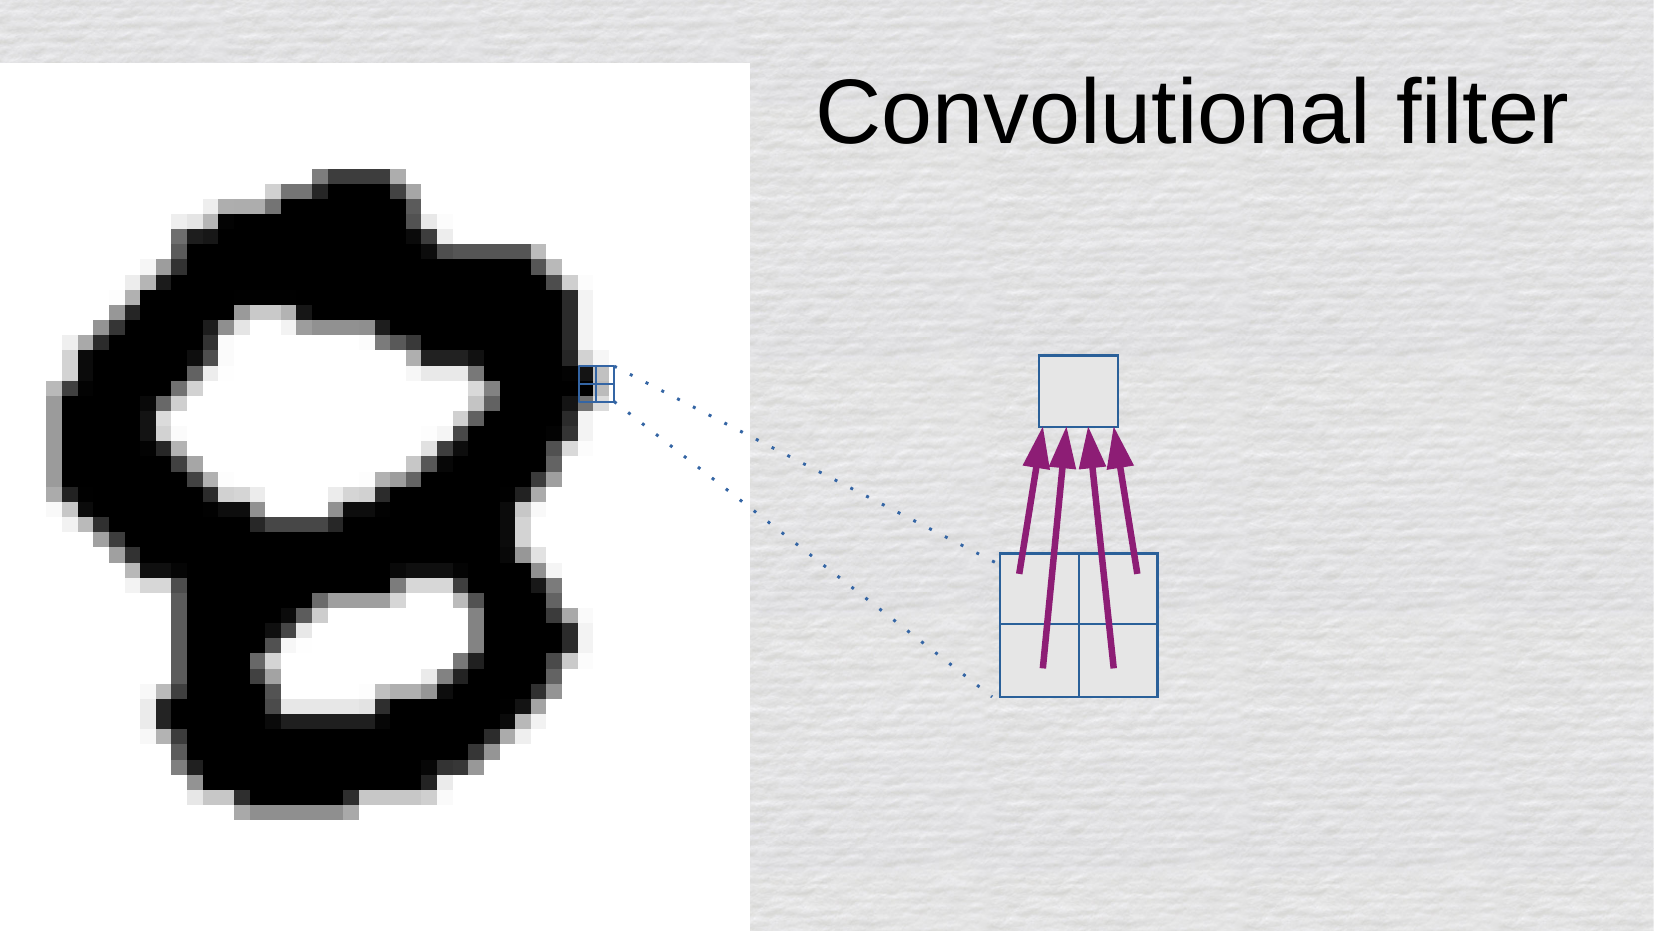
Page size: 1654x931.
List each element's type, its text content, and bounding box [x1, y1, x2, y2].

table_header [1080, 555, 1105, 623]
picture [0, 0, 1654, 931]
table_header [1040, 357, 1117, 426]
table_header [1001, 555, 1050, 623]
table_header [1051, 555, 1078, 623]
title Convolutional filter [814, 33, 1571, 189]
table_cell [1080, 625, 1156, 696]
table_cell [1001, 625, 1078, 696]
table_header [1106, 555, 1156, 623]
